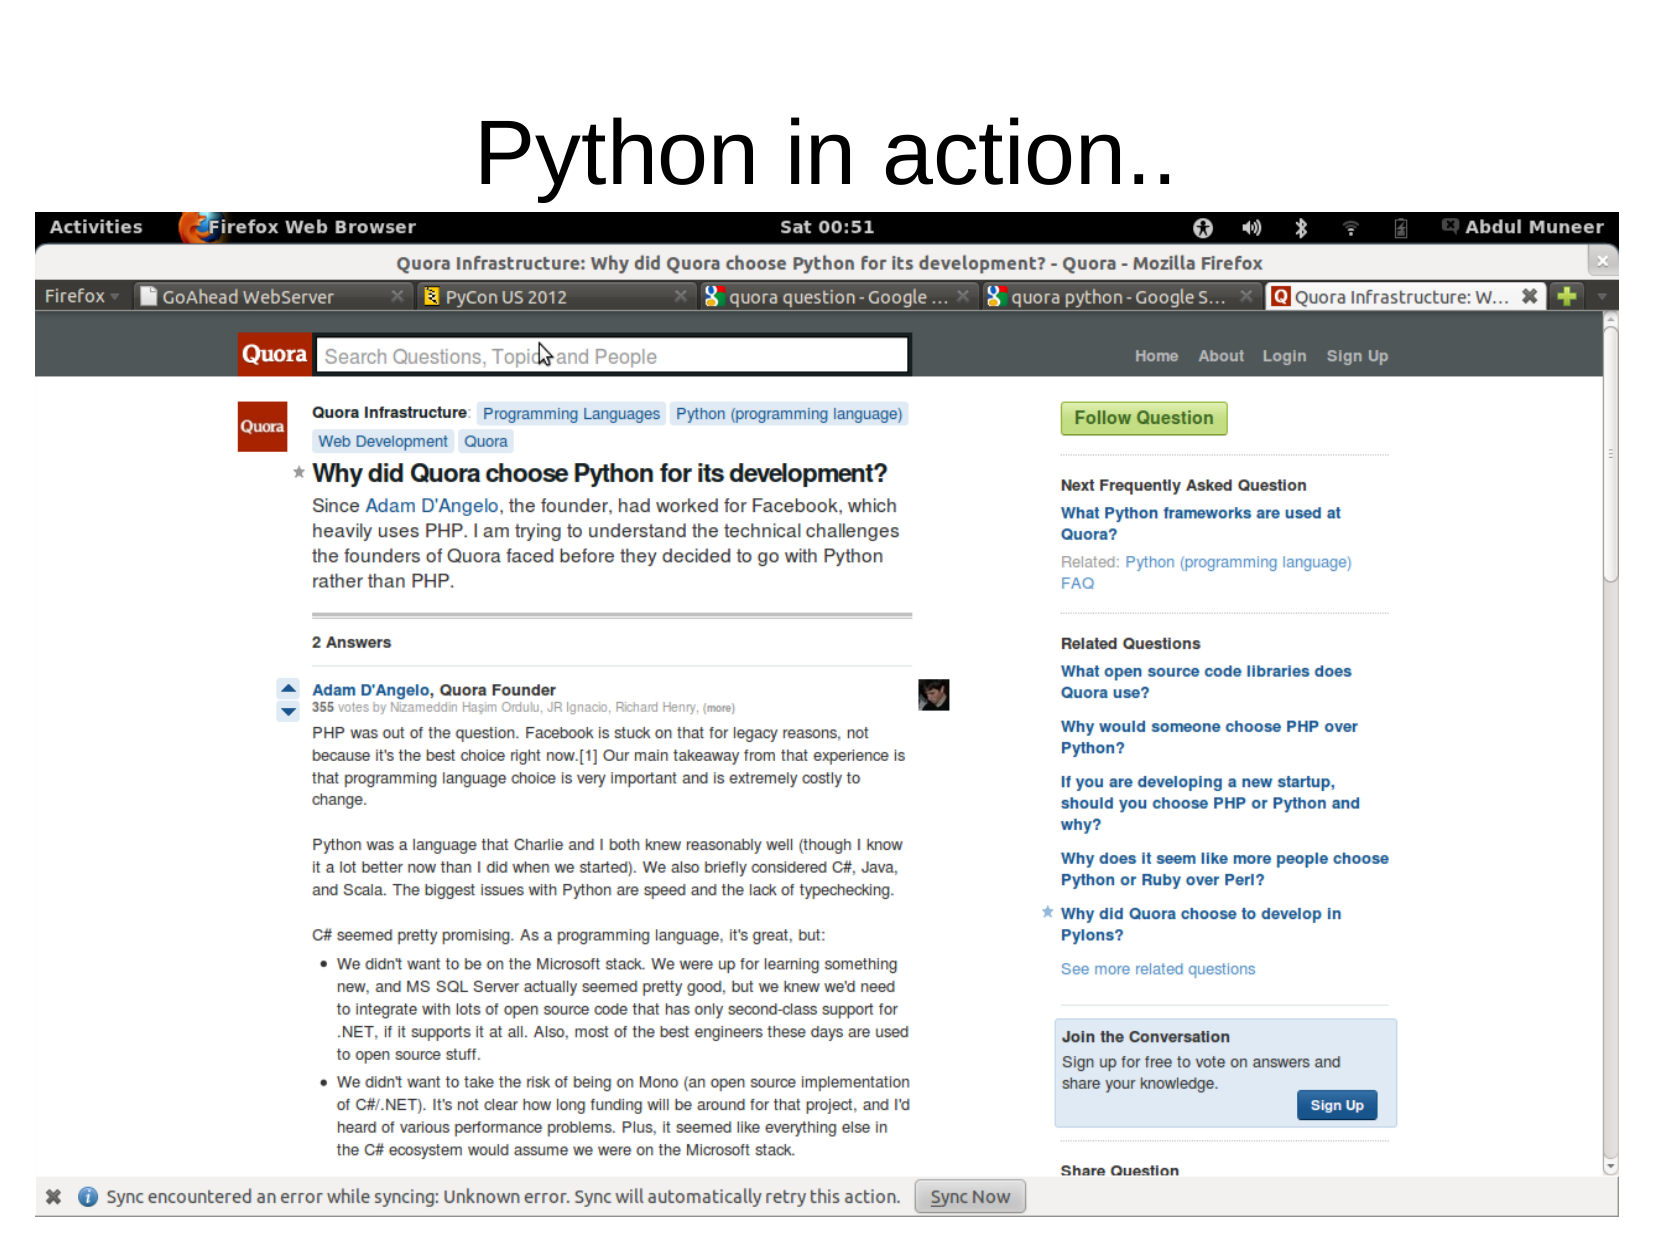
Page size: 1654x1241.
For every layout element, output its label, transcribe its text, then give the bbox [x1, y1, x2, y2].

title Python in action.. [82, 49, 1571, 212]
picture [35, 212, 1619, 1217]
